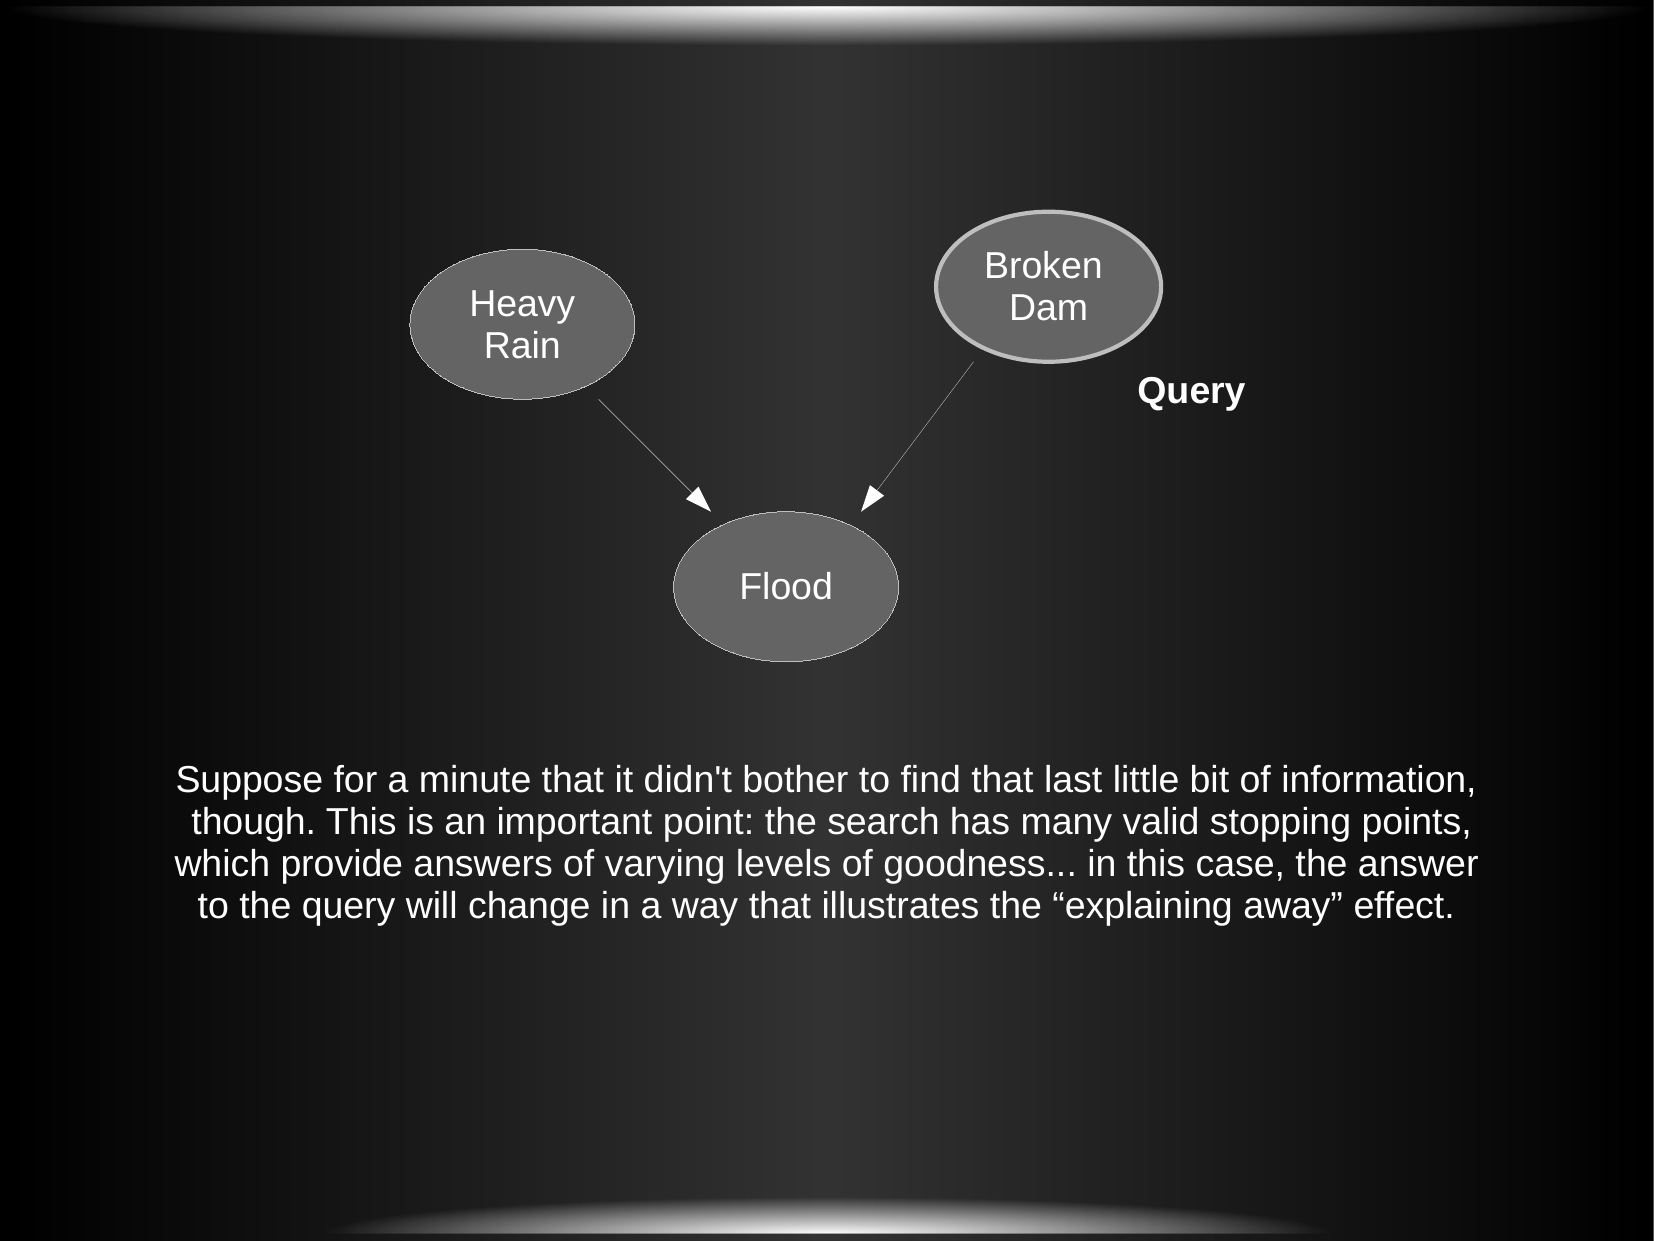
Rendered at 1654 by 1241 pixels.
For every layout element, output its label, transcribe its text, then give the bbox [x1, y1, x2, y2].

text_box Heavy Rain [409, 249, 635, 400]
text_box Suppose for a minute that it didn't bother to find that last little bit of information, though. This is an important point: the search has many valid stopping points, which provide answers of varying levels of goodness... in this case, the answer to the query will change in a way that illustrates the “explaining away” effect. [159, 751, 1654, 935]
picture [0, 0, 1654, 1241]
text_box Flood [673, 511, 899, 662]
text_box Broken Dam [936, 211, 1162, 362]
text_box Query [1122, 361, 1261, 420]
